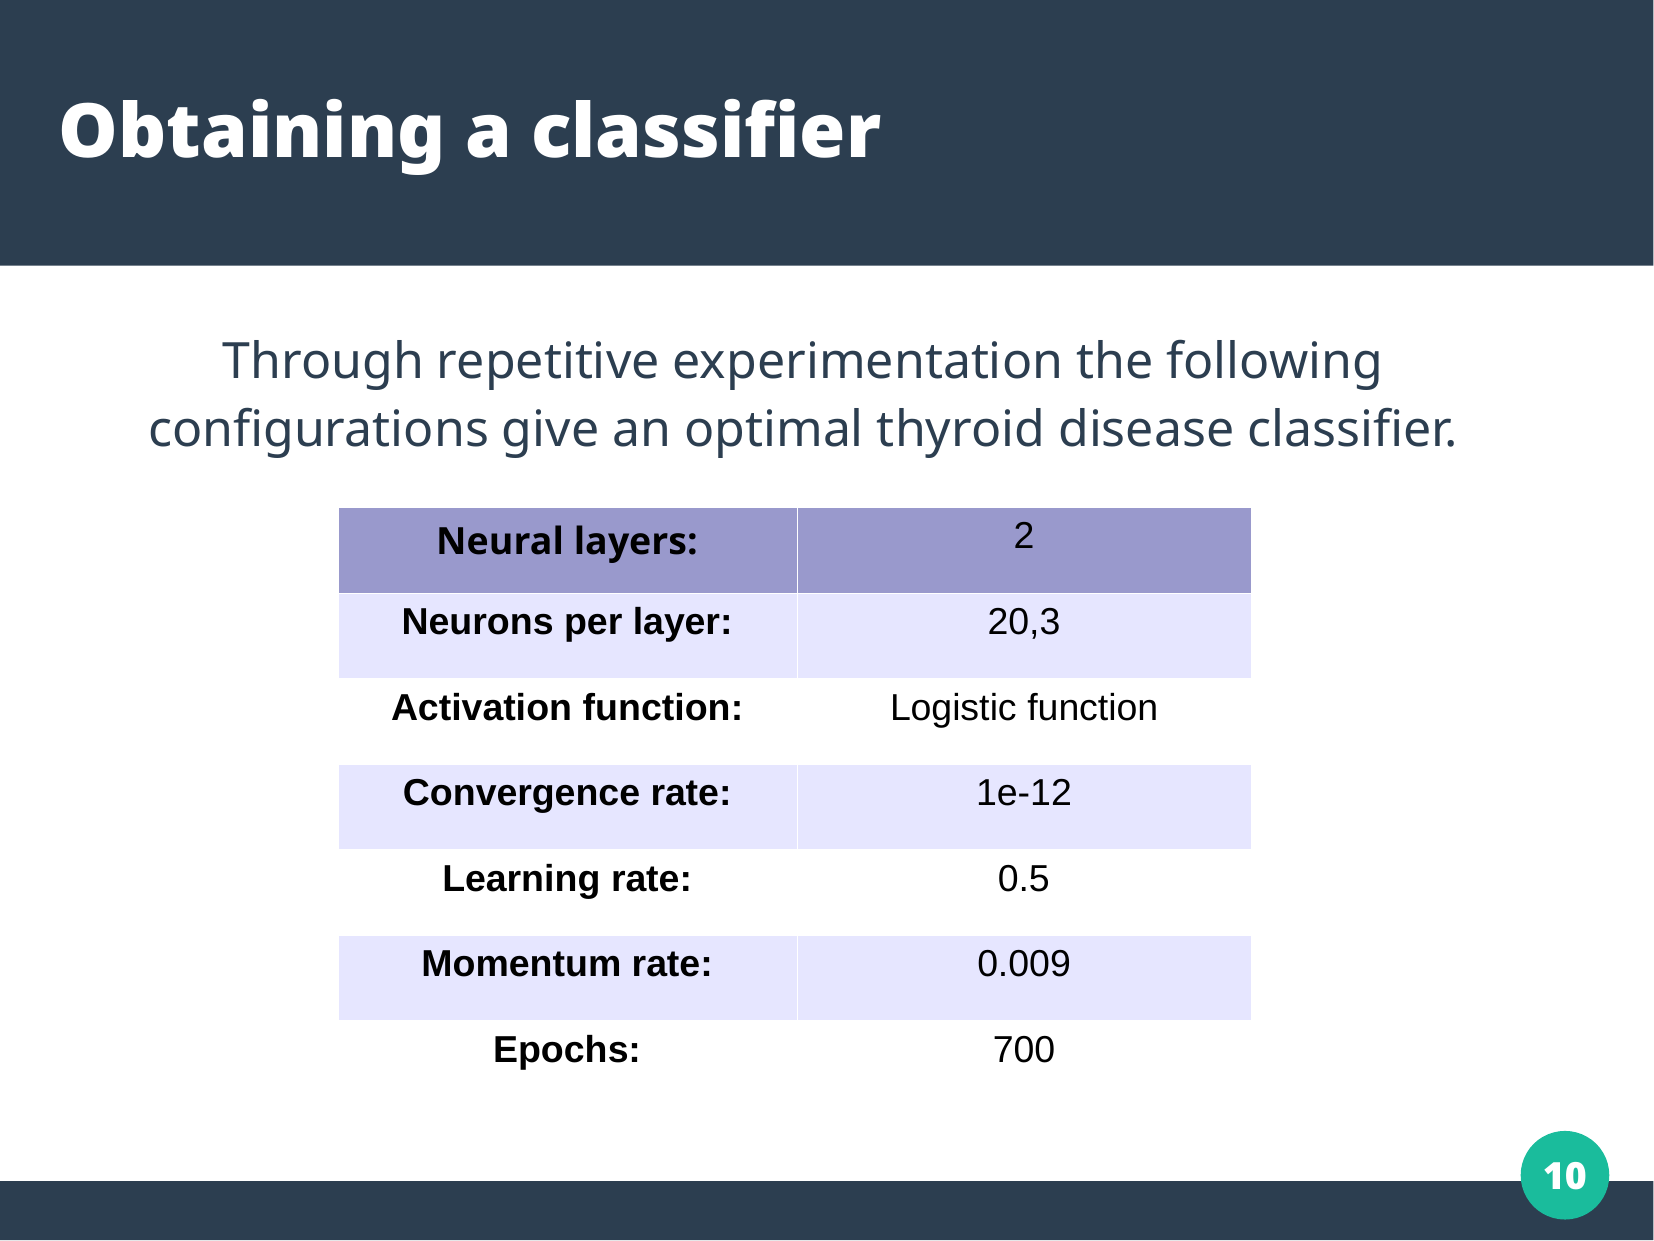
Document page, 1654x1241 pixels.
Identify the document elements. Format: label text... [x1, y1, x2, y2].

table_cell Momentum rate: [339, 936, 797, 1020]
table_cell 0.009 [798, 936, 1251, 1020]
title Obtaining a classifier [59, 49, 1595, 207]
table_cell 1e-12 [798, 765, 1251, 849]
table_cell 20,3 [798, 594, 1251, 678]
table_cell Epochs: [339, 1021, 797, 1106]
table_cell Learning rate: [339, 850, 797, 935]
table_cell Neurons per layer: [339, 594, 797, 678]
table_header 2 [798, 508, 1251, 593]
table_cell Logistic function [798, 679, 1251, 764]
table_cell 700 [798, 1021, 1251, 1106]
table_cell Activation function: [339, 679, 797, 764]
table_header Neural layers: [339, 508, 797, 593]
table_cell 0.5 [798, 850, 1251, 935]
list Through repetitive experimentation the following configurations give an optimal thyroid disease classifier. [0, 324, 1536, 473]
table_cell Convergence rate: [339, 765, 797, 849]
